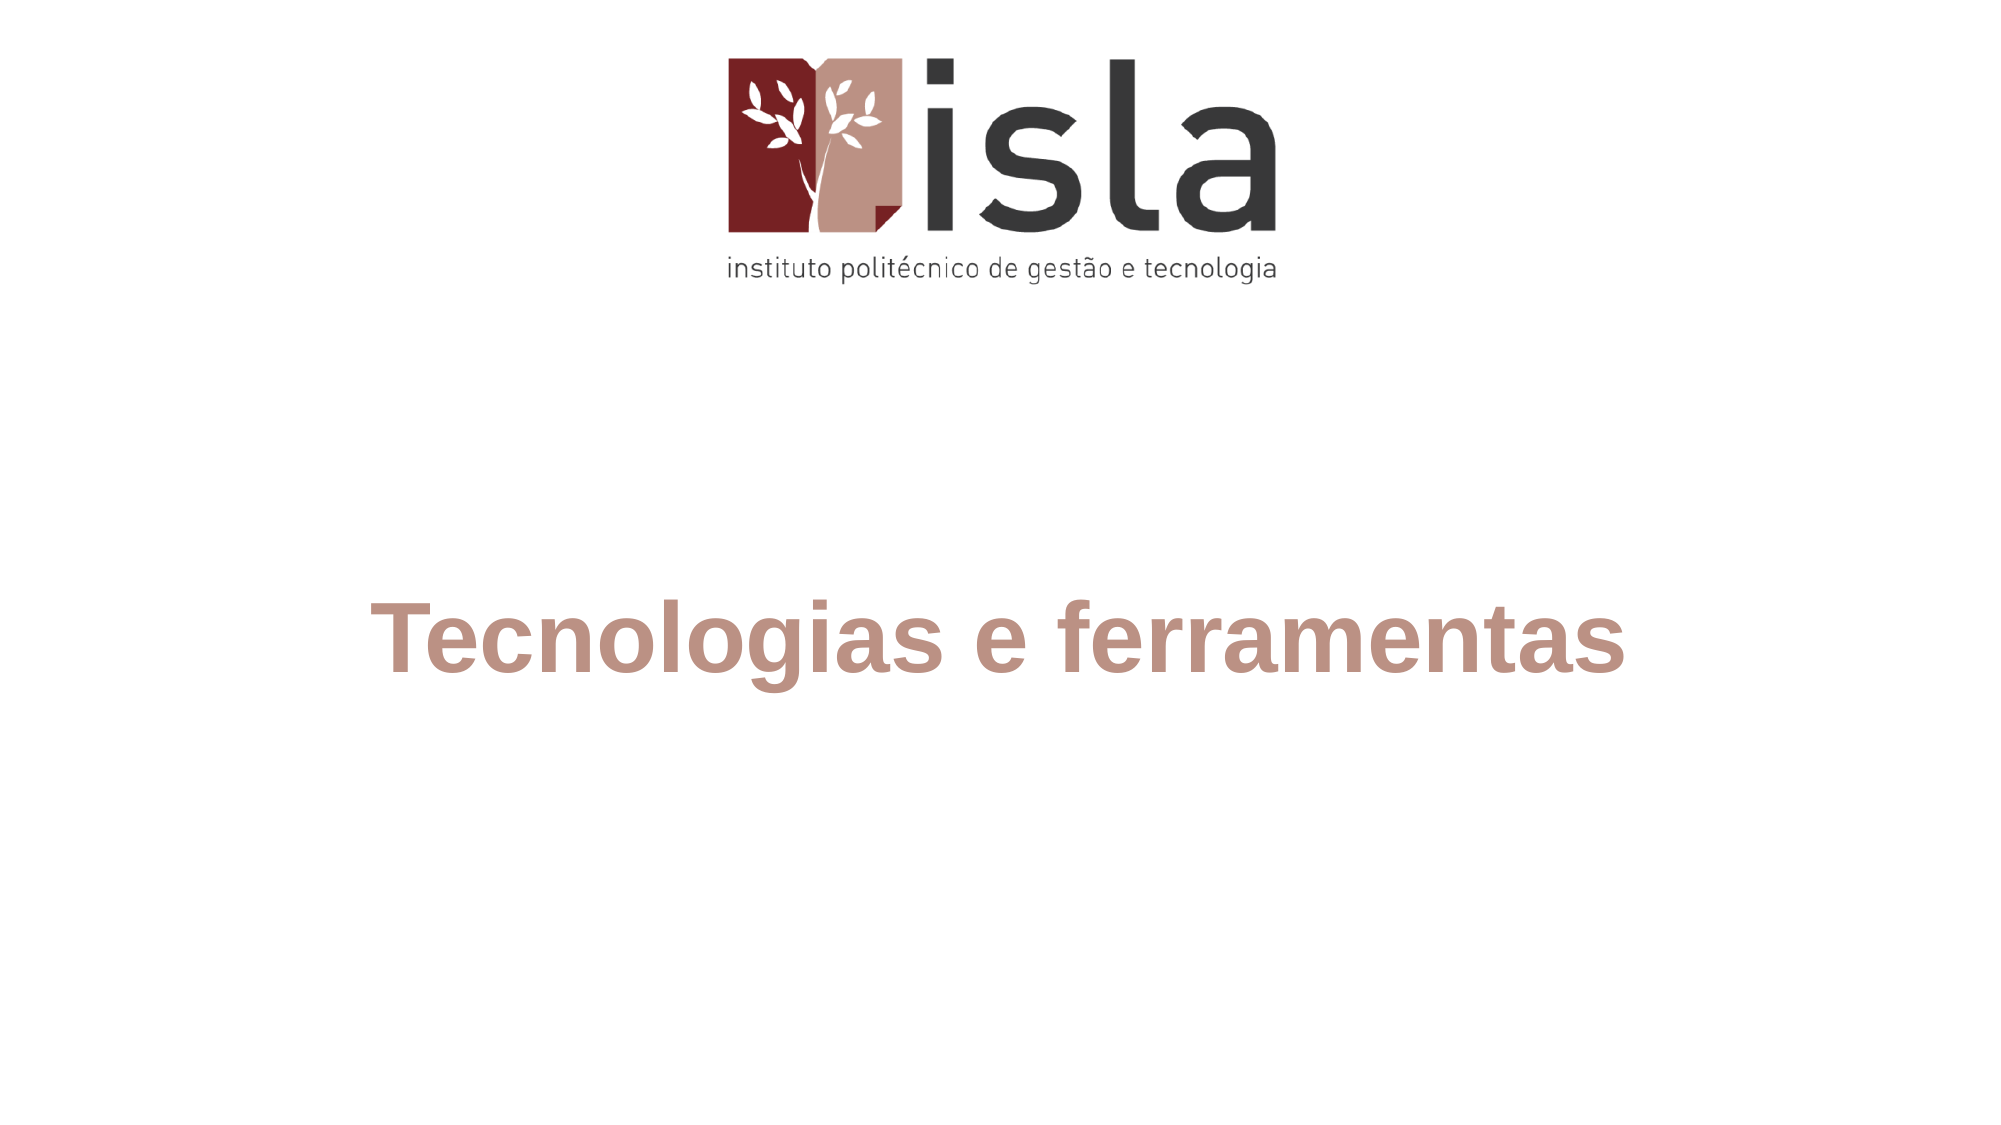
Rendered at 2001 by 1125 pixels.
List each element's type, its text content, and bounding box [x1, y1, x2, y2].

title Tecnologias e ferramentas [0, 416, 2000, 867]
